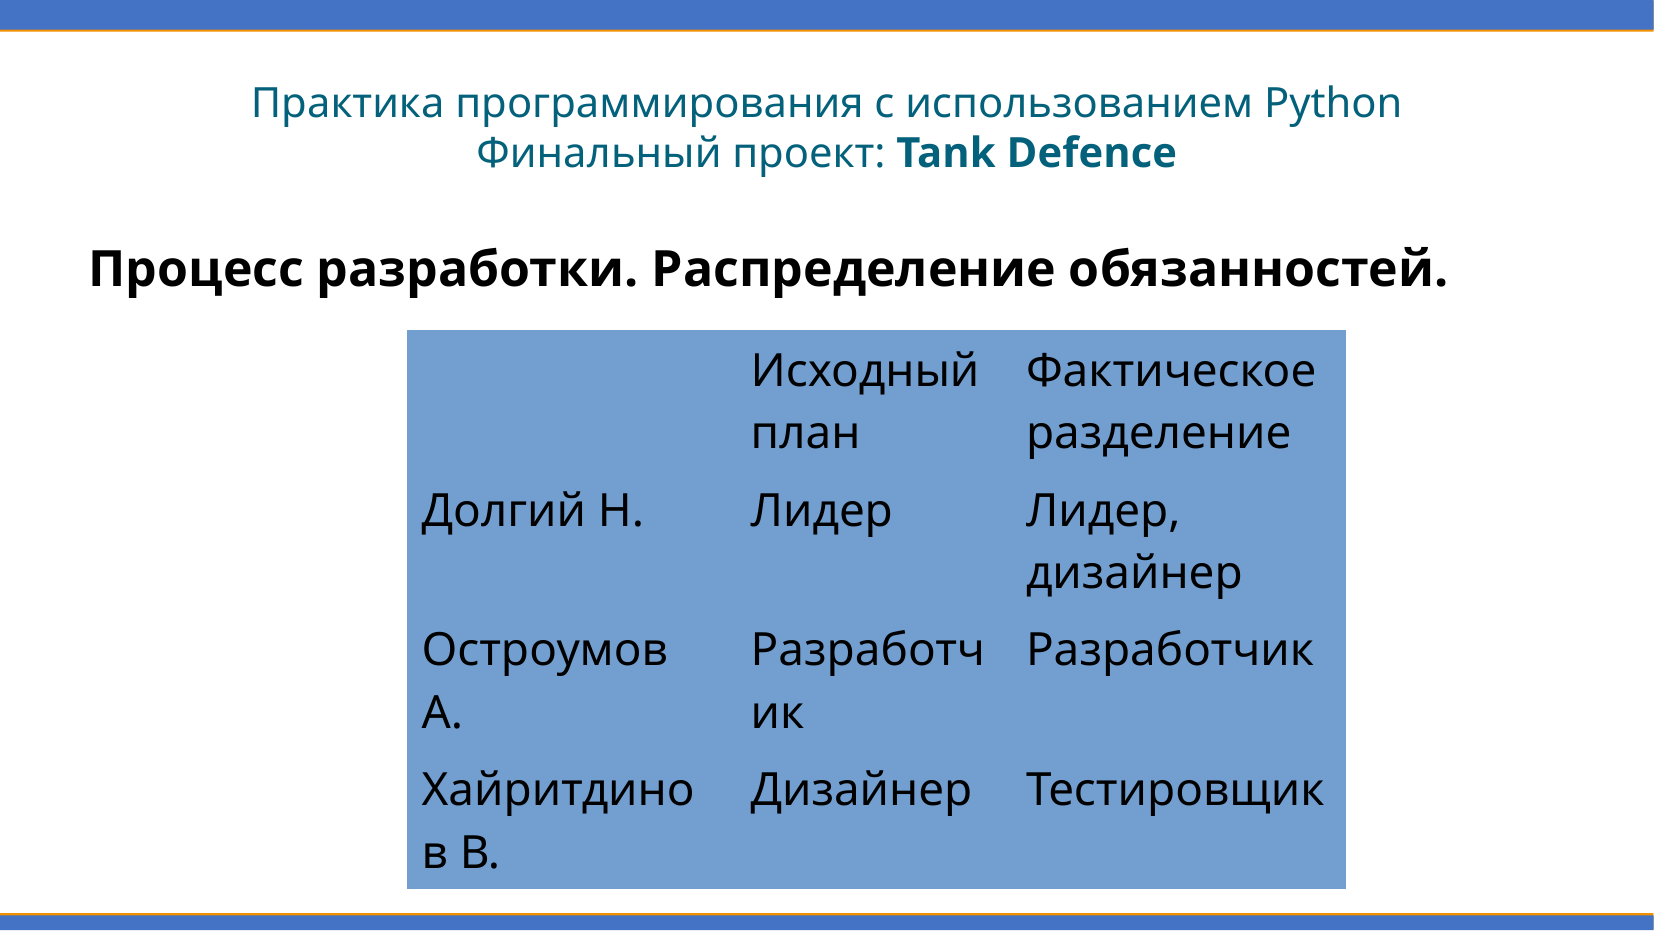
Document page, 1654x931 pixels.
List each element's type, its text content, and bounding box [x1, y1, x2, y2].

table_cell Дизайнер [736, 749, 1011, 889]
table_header Фактическое разделение [1011, 330, 1346, 470]
table_cell Лидер, дизайнер [1011, 470, 1346, 609]
table_cell Тестировщик [1011, 749, 1346, 889]
table_cell Лидер [736, 470, 1011, 609]
table_cell Долгий Н. [407, 470, 736, 609]
table_cell Разработчик [1011, 609, 1346, 749]
table_cell Хайритдинов В. [407, 749, 736, 889]
table_cell Разработчик [736, 609, 1011, 749]
list Процесс разработки. Распределение обязанностей. [88, 236, 1565, 901]
table_cell Остроумов А. [407, 609, 736, 749]
title Практика программирования с использованием Python Финальный проект: Tank Defence [88, 44, 1565, 207]
table_header Исходный план [736, 330, 1011, 470]
table_header [407, 330, 736, 470]
